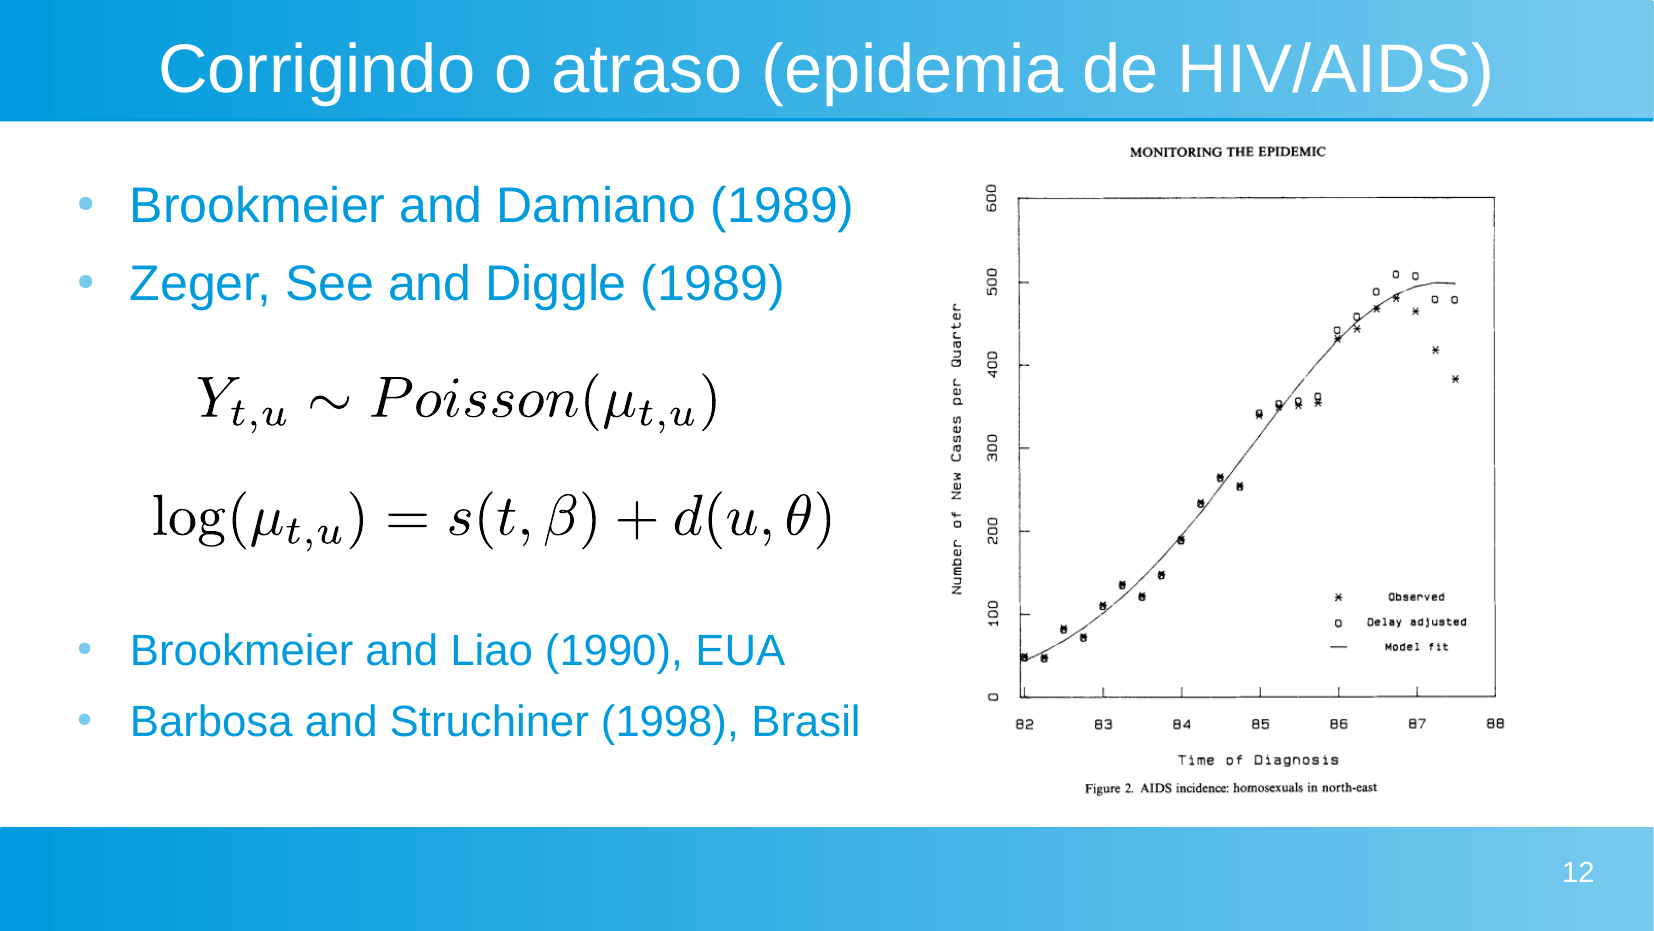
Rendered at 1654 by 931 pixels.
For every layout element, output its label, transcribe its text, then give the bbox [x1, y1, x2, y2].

picture [151, 491, 831, 552]
picture [927, 127, 1531, 814]
title Corrigindo o atraso (epidemia de HIV/AIDS) [59, 29, 1595, 108]
list Brookmeier and Damiano (1989) Zeger, See and Diggle (1989) Brookmeier and Liao (1990), EUA Barbosa and Struchiner (1998), Brasil [59, 177, 886, 768]
picture [193, 371, 718, 436]
